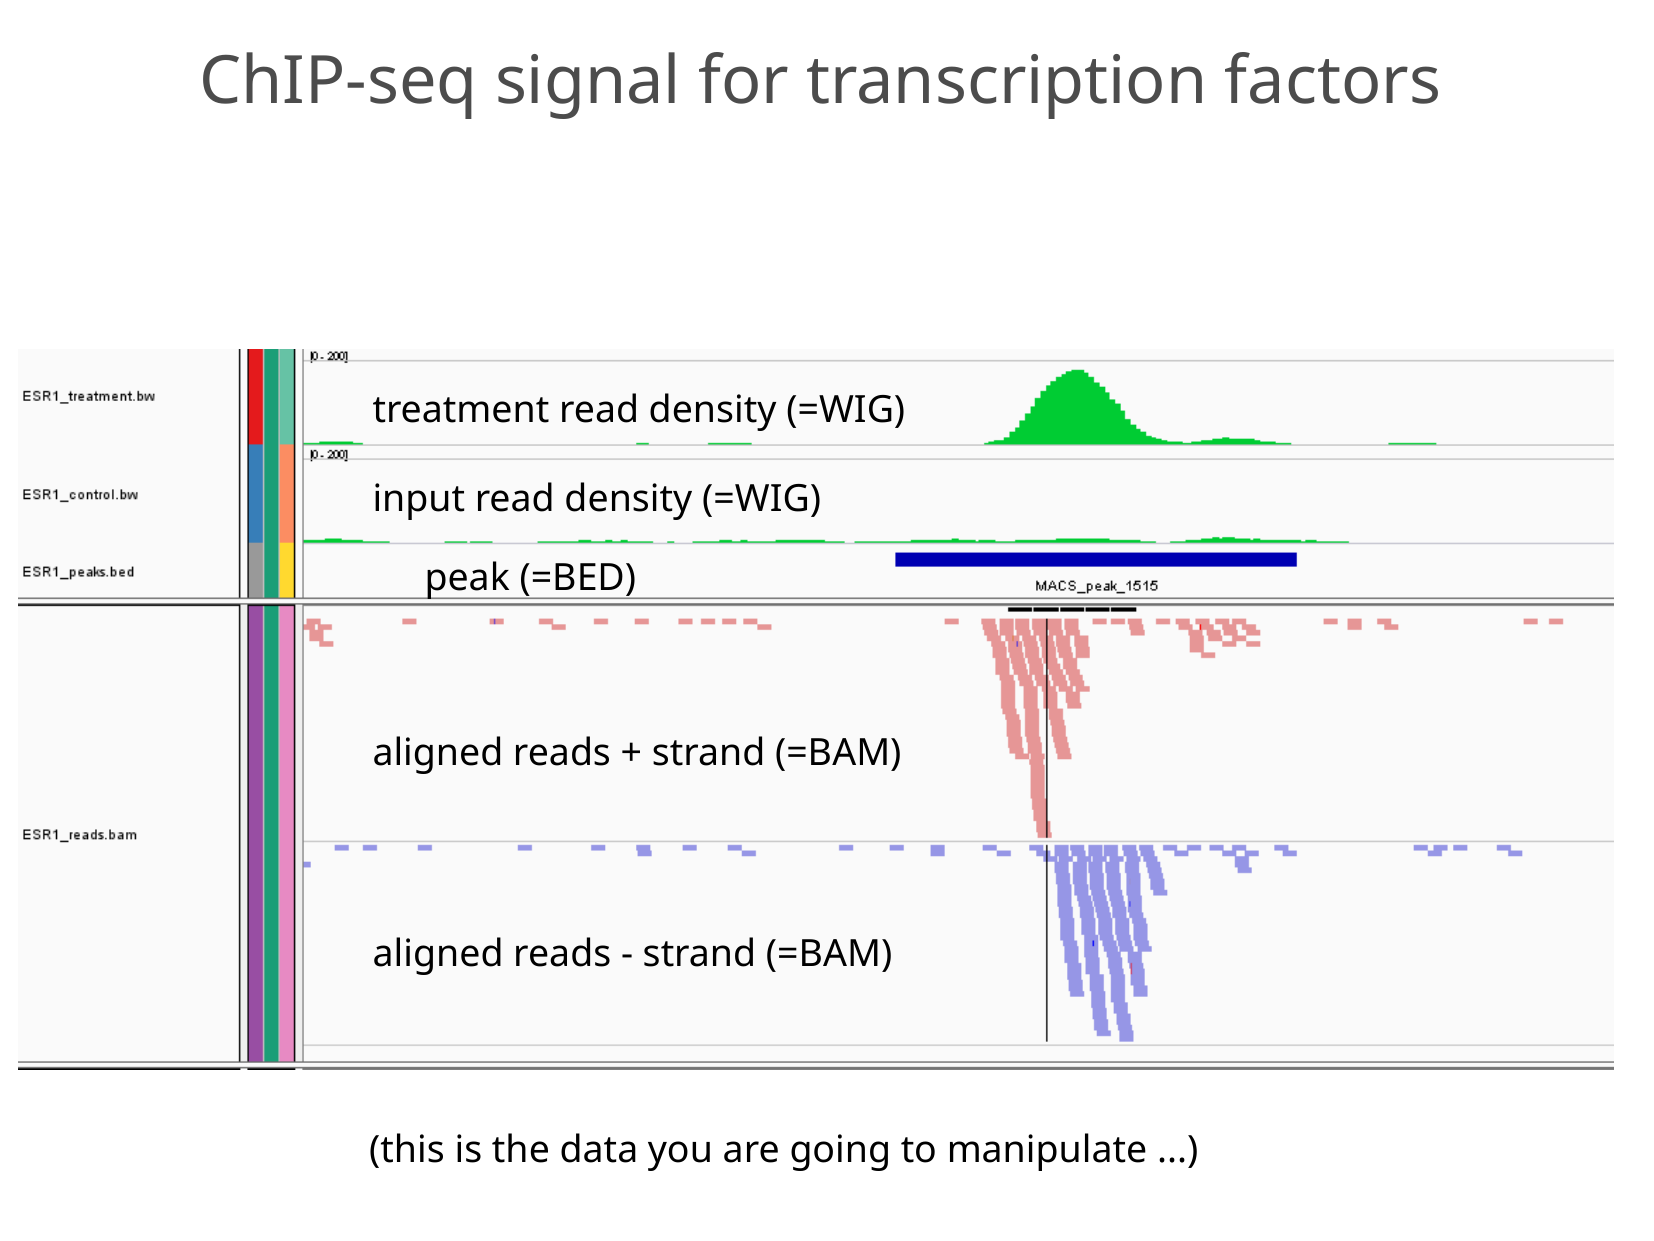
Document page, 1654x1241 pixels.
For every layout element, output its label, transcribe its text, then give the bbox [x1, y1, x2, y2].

picture [18, 349, 1614, 1070]
title ChIP-seq signal for transcription factors [76, 2, 1565, 154]
text_box peak (=BED) [409, 543, 683, 603]
text_box input read density (=WIG) [357, 464, 880, 524]
text_box aligned reads - strand (=BAM) [357, 919, 957, 978]
text_box aligned reads + strand (=BAM) [357, 718, 974, 777]
text_box (this is the data you are going to manipulate ...) [354, 1114, 1287, 1174]
text_box treatment read density (=WIG) [357, 375, 972, 435]
